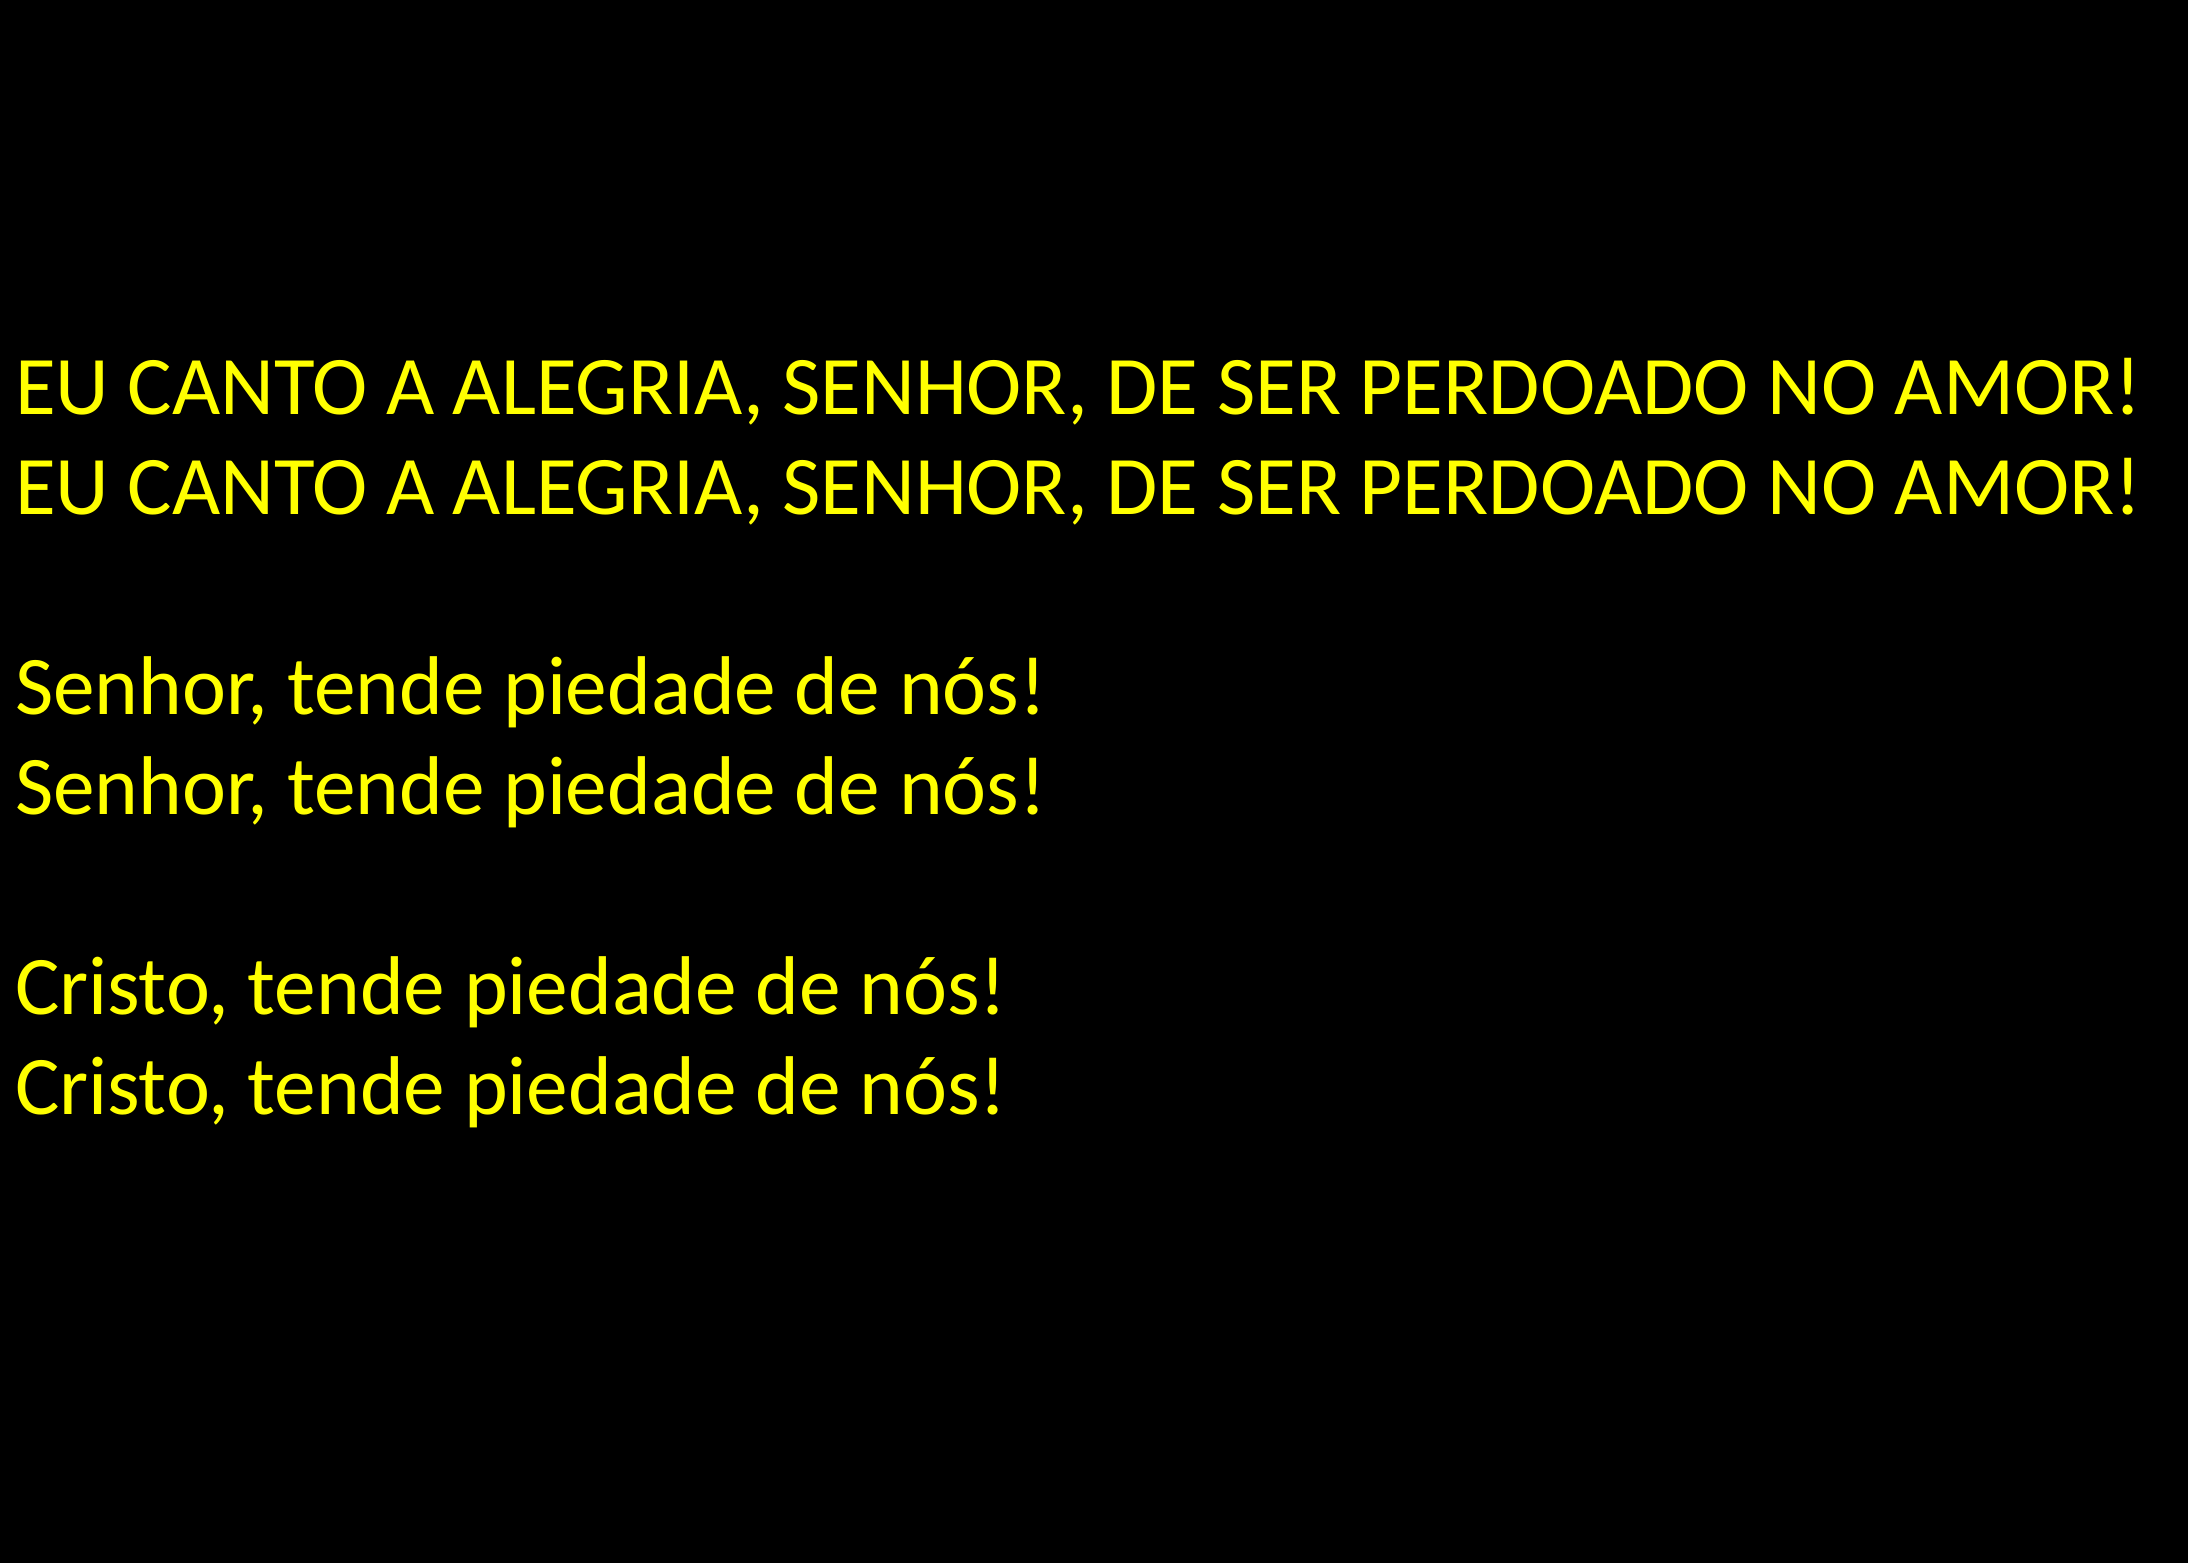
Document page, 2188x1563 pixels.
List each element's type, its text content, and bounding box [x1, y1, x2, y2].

title EU CANTO A ALEGRIA, SENHOR, DE SER PERDOADO NO AMOR! EU CANTO A ALEGRIA, SENHOR, DE SER PERDOADO NO AMOR! Senhor, tende piedade de nós! Senhor, tende piedade de nós! Cristo, tende piedade de nós! Cristo, tende piedade de nós! [0, 0, 2188, 1563]
